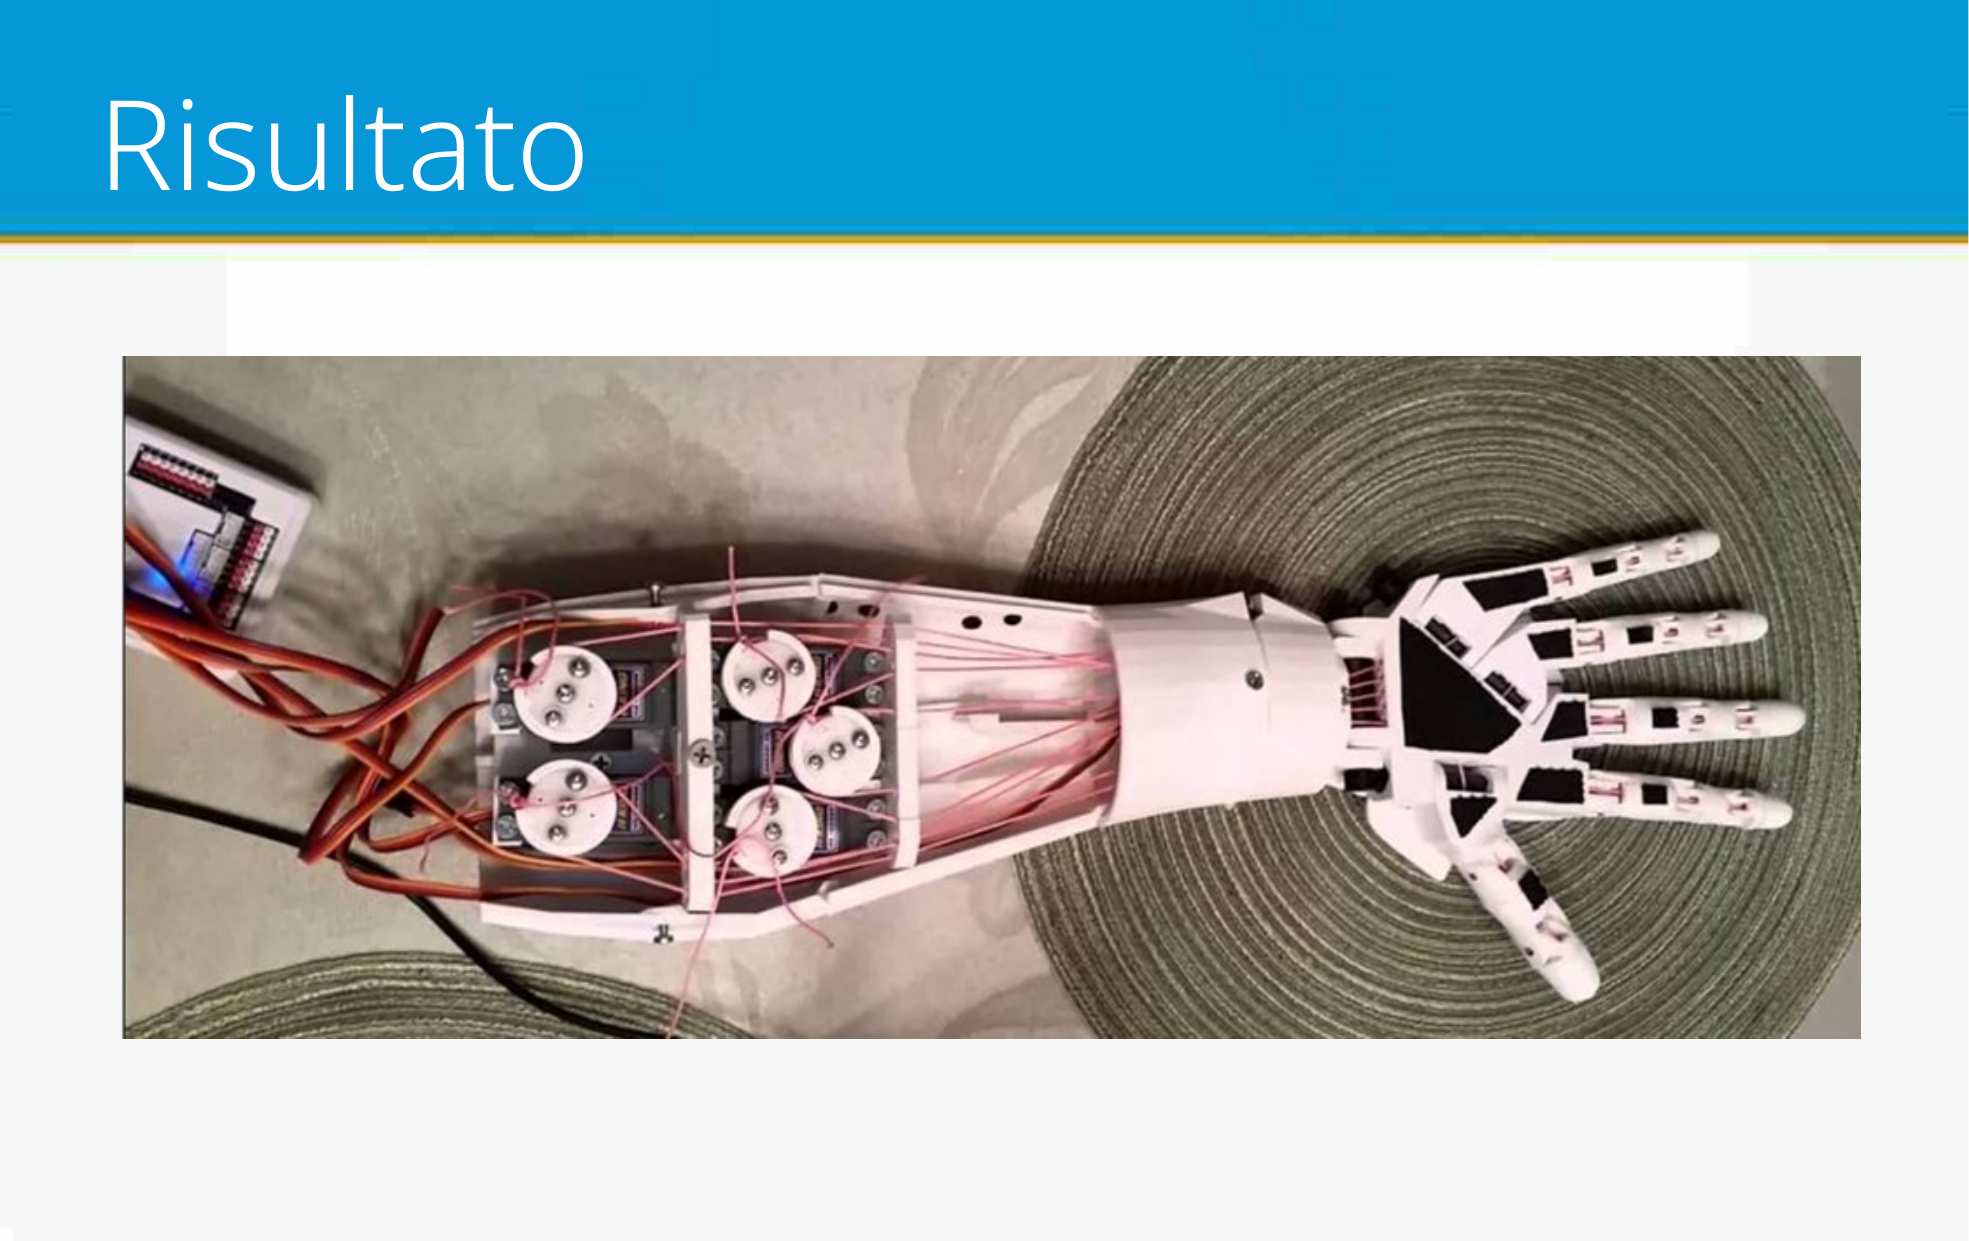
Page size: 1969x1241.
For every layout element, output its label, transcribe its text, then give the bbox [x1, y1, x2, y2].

picture [0, 232, 1969, 1241]
title Risultato [98, 19, 1870, 227]
